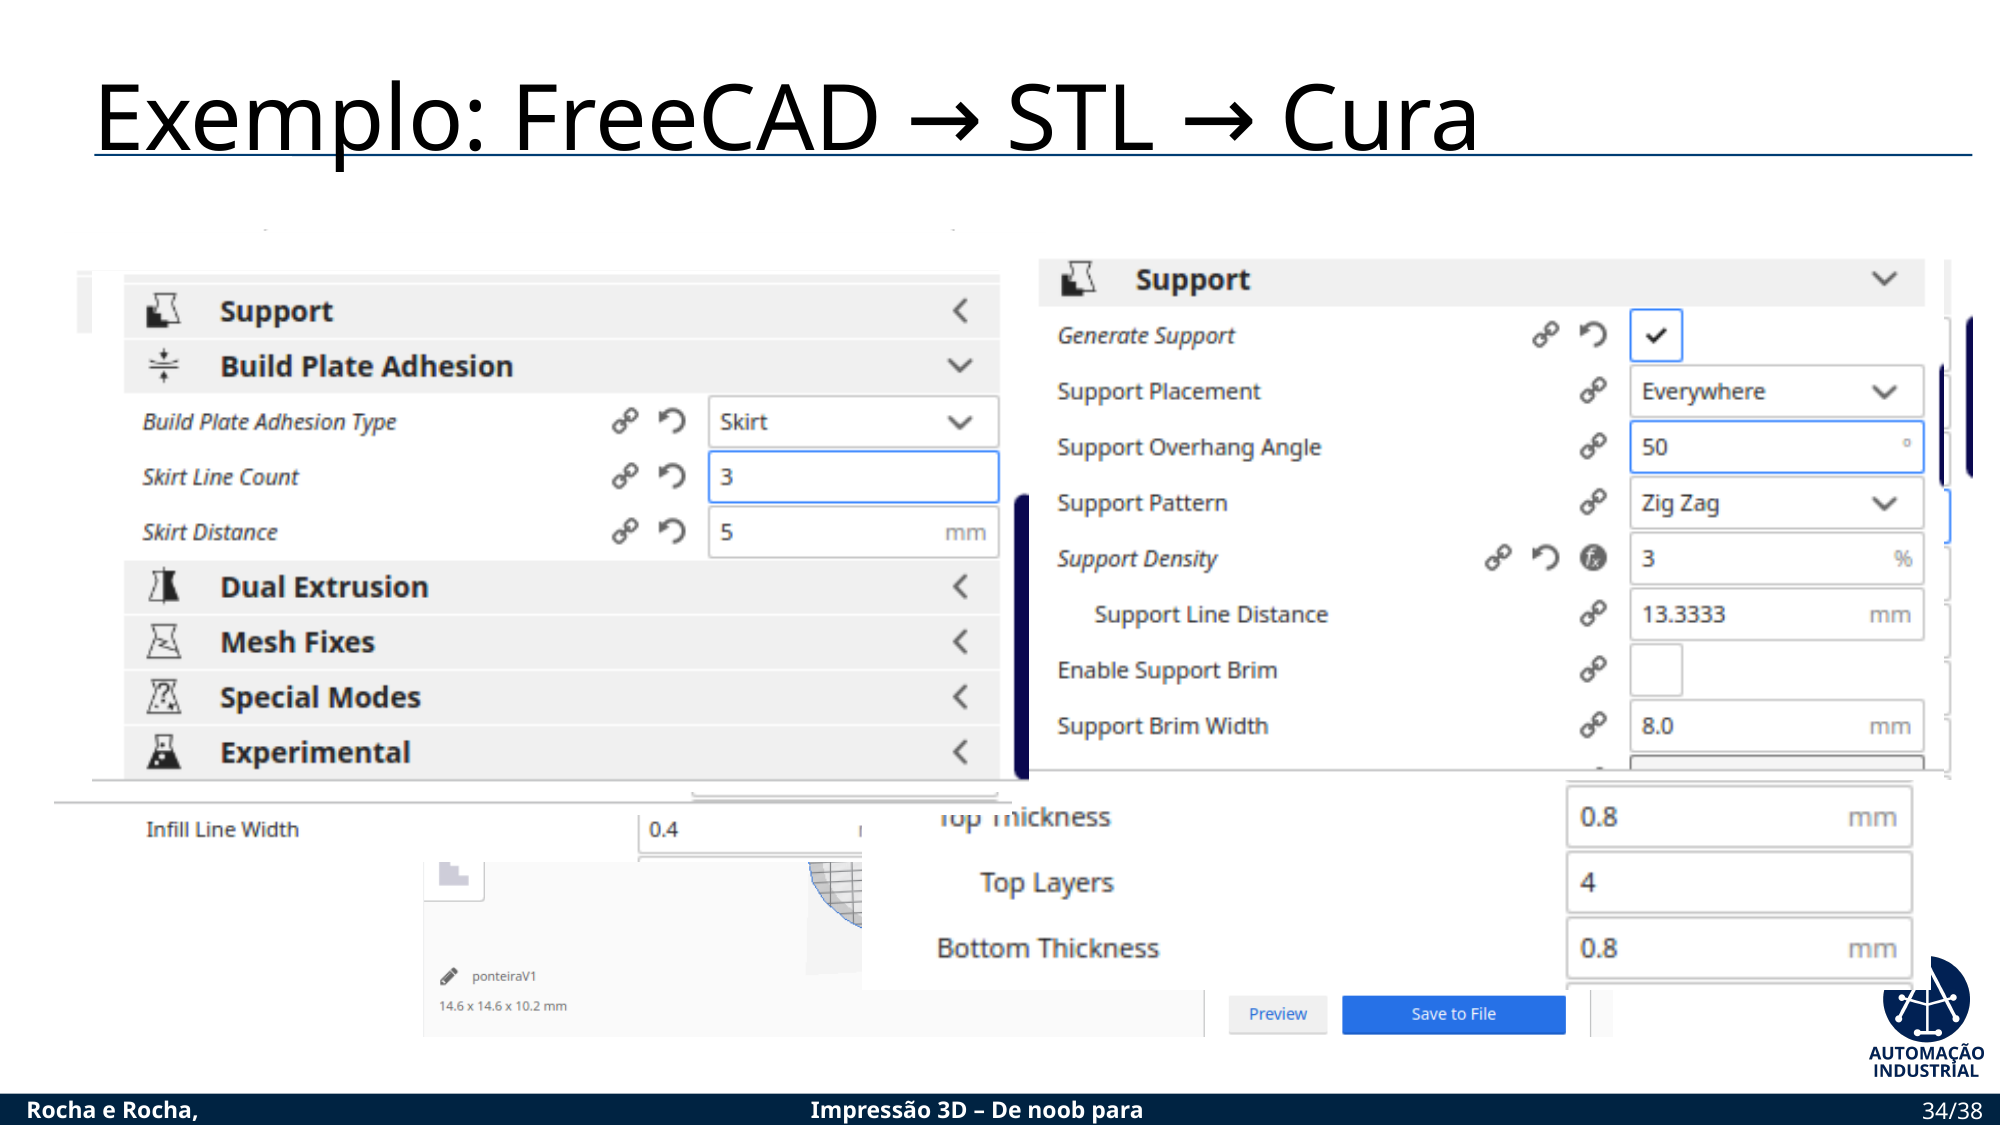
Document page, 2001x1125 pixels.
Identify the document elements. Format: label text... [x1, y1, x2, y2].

picture [54, 229, 1984, 1077]
text_box Exemplo: FreeCAD → STL → Cura [78, 12, 1804, 230]
